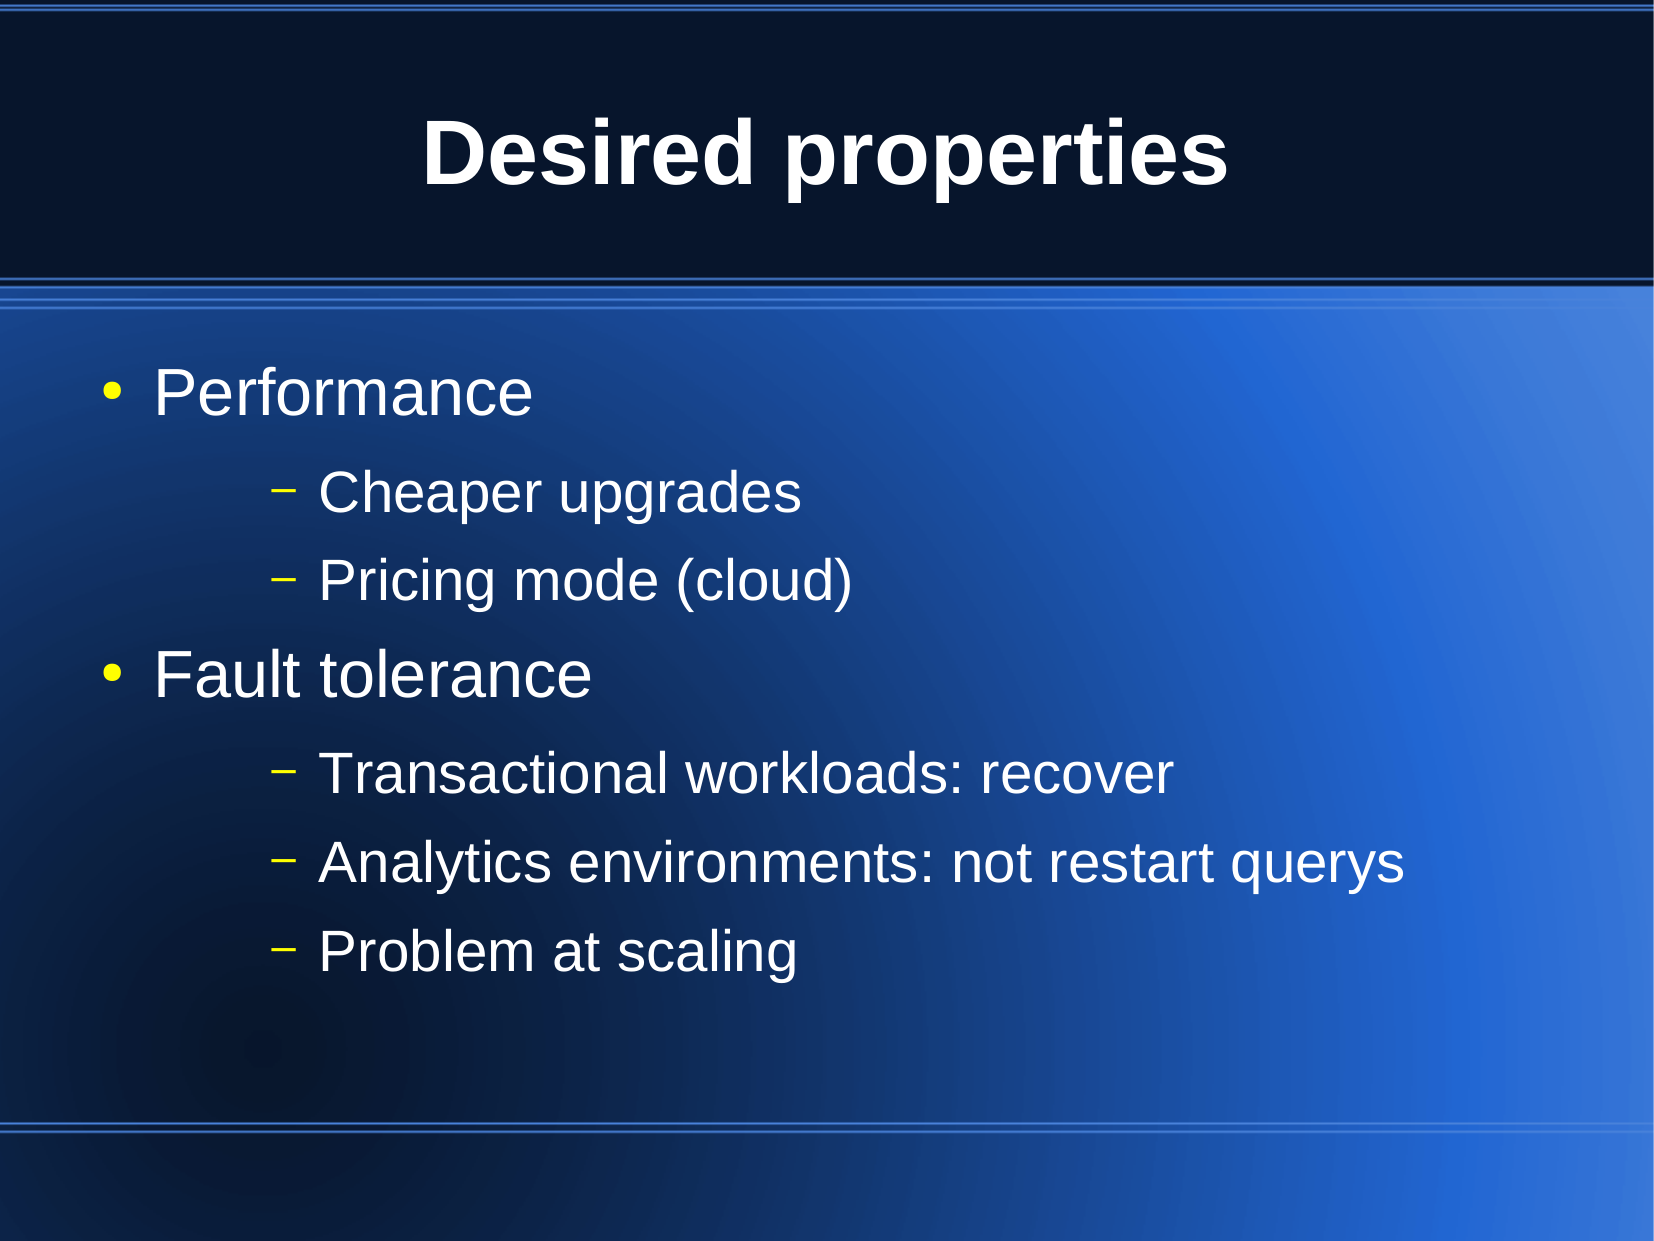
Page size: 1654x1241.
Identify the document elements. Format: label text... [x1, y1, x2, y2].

title Desired properties [82, 49, 1571, 257]
list Performance Cheaper upgrades Pricing mode (cloud) Fault tolerance Transactional workloads: recover Analytics environments: not restart querys Problem at scaling [82, 355, 1536, 1043]
picture [0, 0, 1654, 1241]
